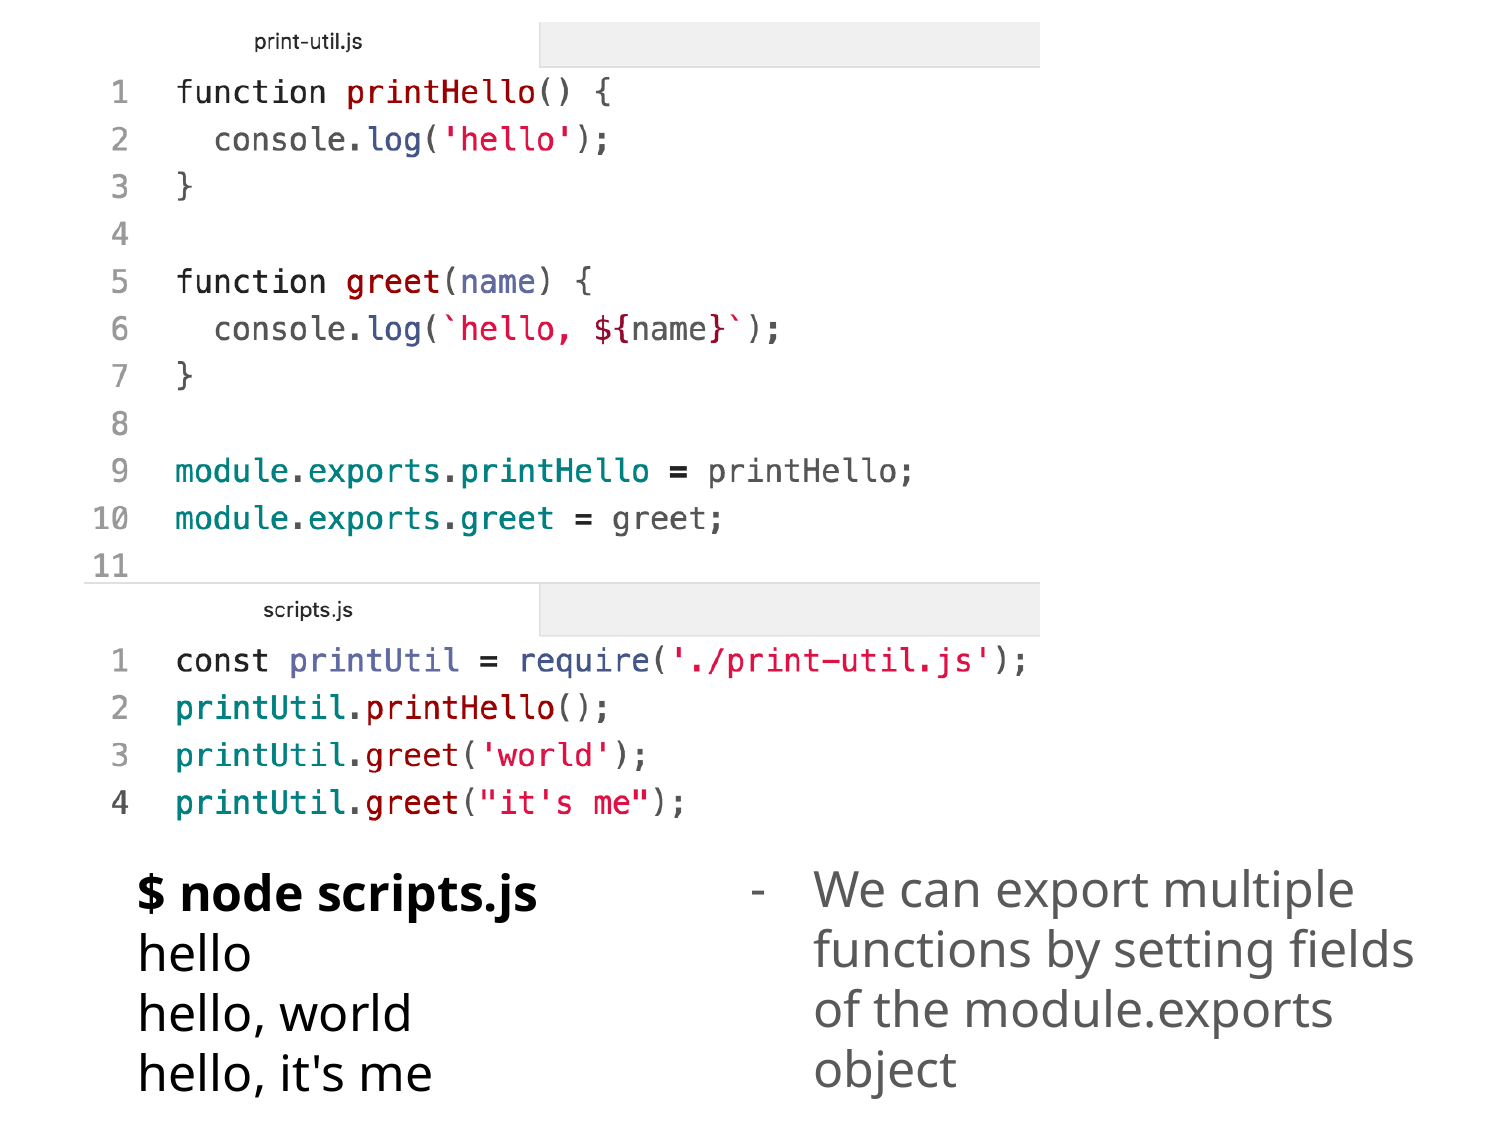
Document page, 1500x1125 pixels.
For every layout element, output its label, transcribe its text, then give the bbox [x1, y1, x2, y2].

list We can export multiple functions by setting fields of the module.exports object [723, 842, 1491, 1125]
text_box $ node scripts.js hello hello, world hello, it's me [122, 846, 723, 1113]
picture [84, 22, 1040, 836]
